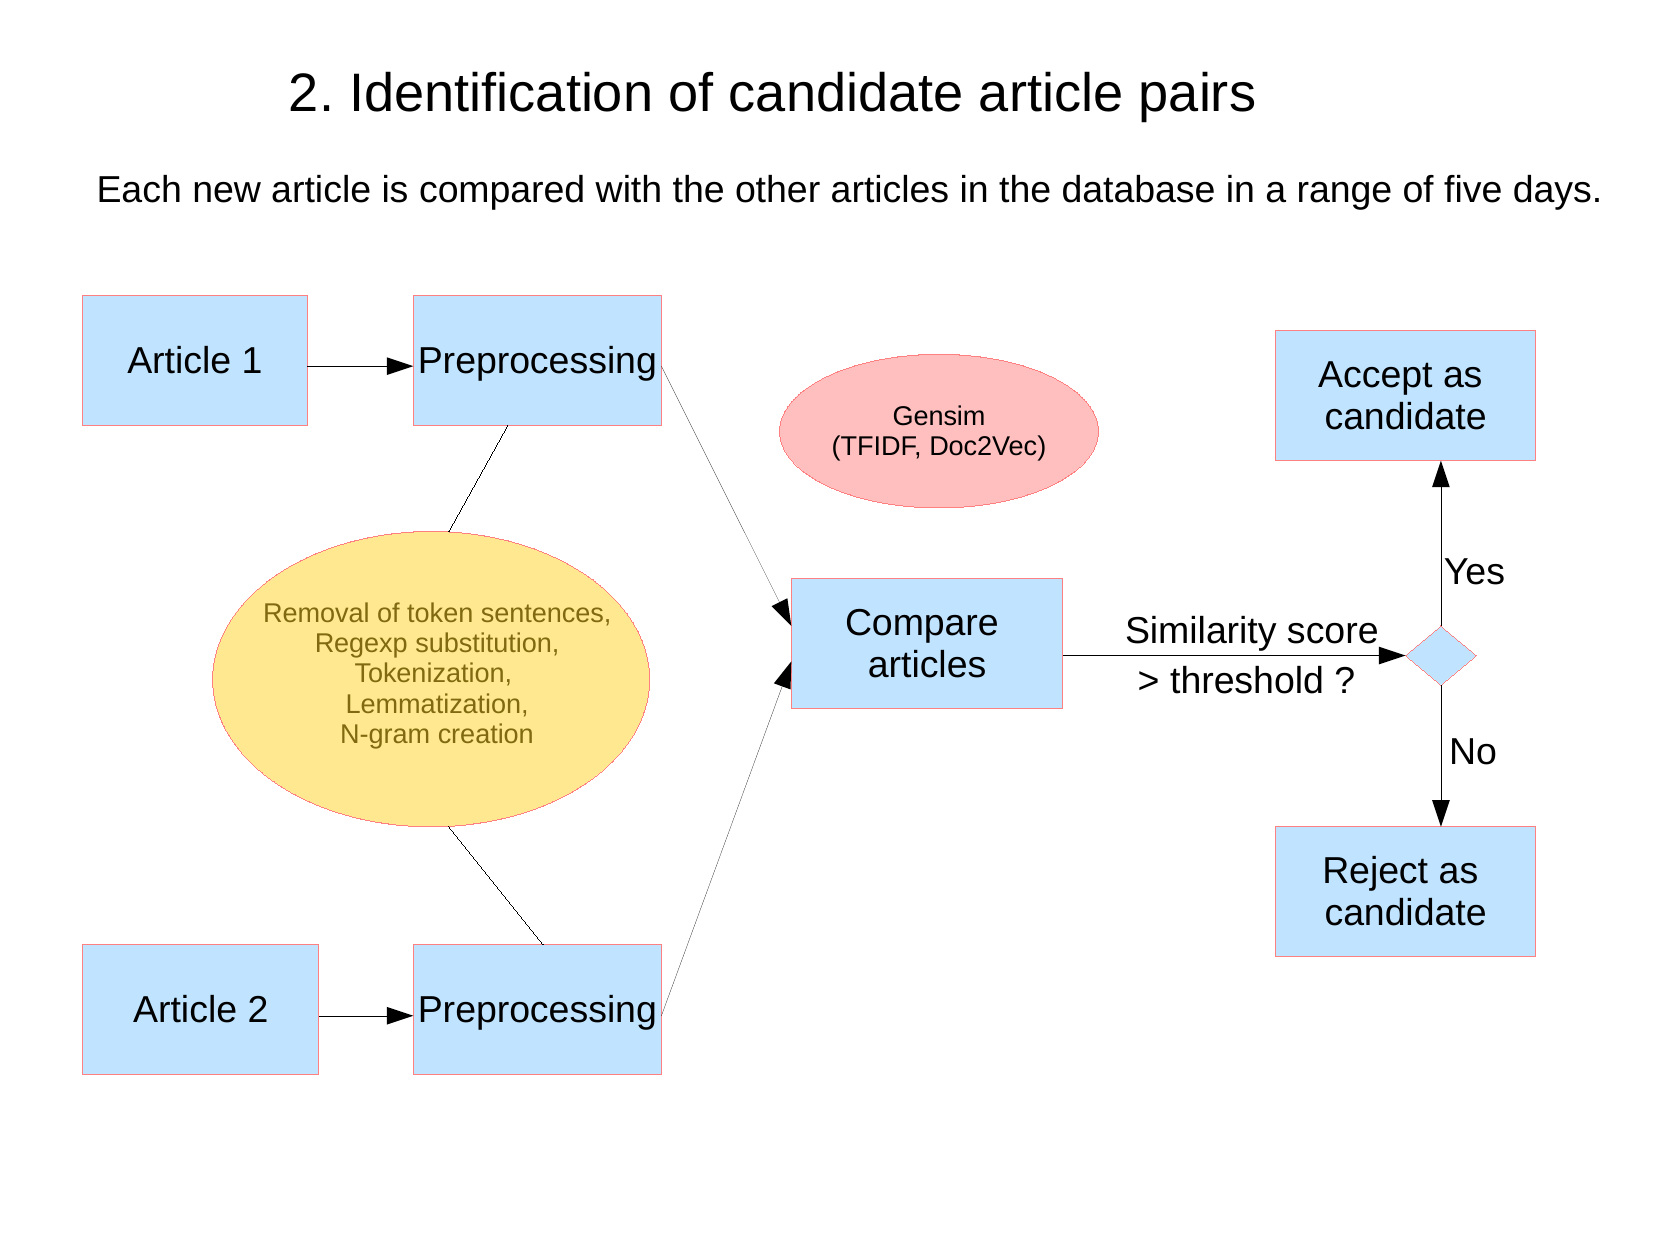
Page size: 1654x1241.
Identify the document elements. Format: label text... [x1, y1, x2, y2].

text_box > threshold ? [1122, 651, 1371, 709]
text_box Each new article is compared with the other articles in the database in a range of five days. [81, 161, 1619, 260]
text_box Removal of token sentences, Regexp substitution, Tokenization, Lemmatization, N-gram creation [236, 729, 638, 849]
text_box 2. Identification of candidate article pairs [274, 54, 1288, 130]
text_box Compare articles [791, 578, 1063, 709]
text_box [212, 531, 650, 827]
text_box Accept as candidate [1275, 330, 1536, 461]
text_box Article 1 [82, 295, 308, 426]
text_box Yes [1429, 543, 1520, 601]
text_box [1406, 625, 1477, 686]
text_box Preprocessing [413, 944, 662, 1075]
text_box Article 2 [82, 944, 319, 1075]
text_box Reject as candidate [1275, 826, 1536, 957]
text_box Preprocessing [413, 295, 662, 426]
text_box No [1434, 722, 1512, 780]
text_box Gensim (TFIDF, Doc2Vec) [779, 354, 1099, 508]
text_box Similarity score [1110, 602, 1394, 660]
